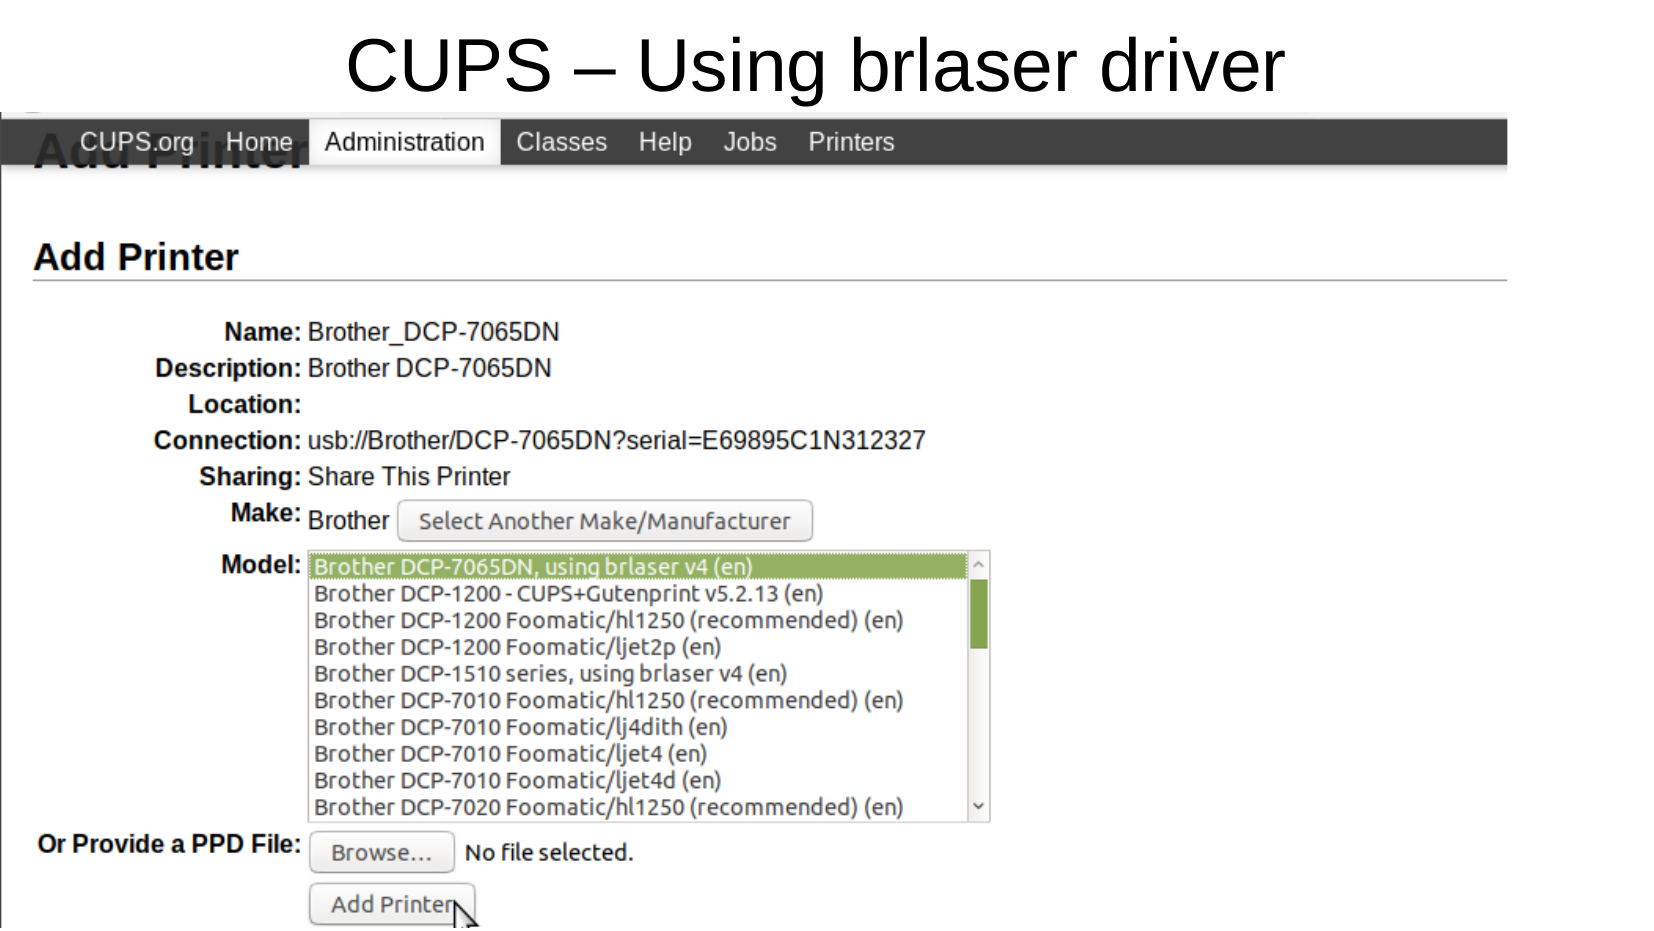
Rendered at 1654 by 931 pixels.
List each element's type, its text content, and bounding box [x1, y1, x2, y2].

title CUPS – Using brlaser driver [82, 23, 1571, 108]
picture [0, 112, 1508, 928]
